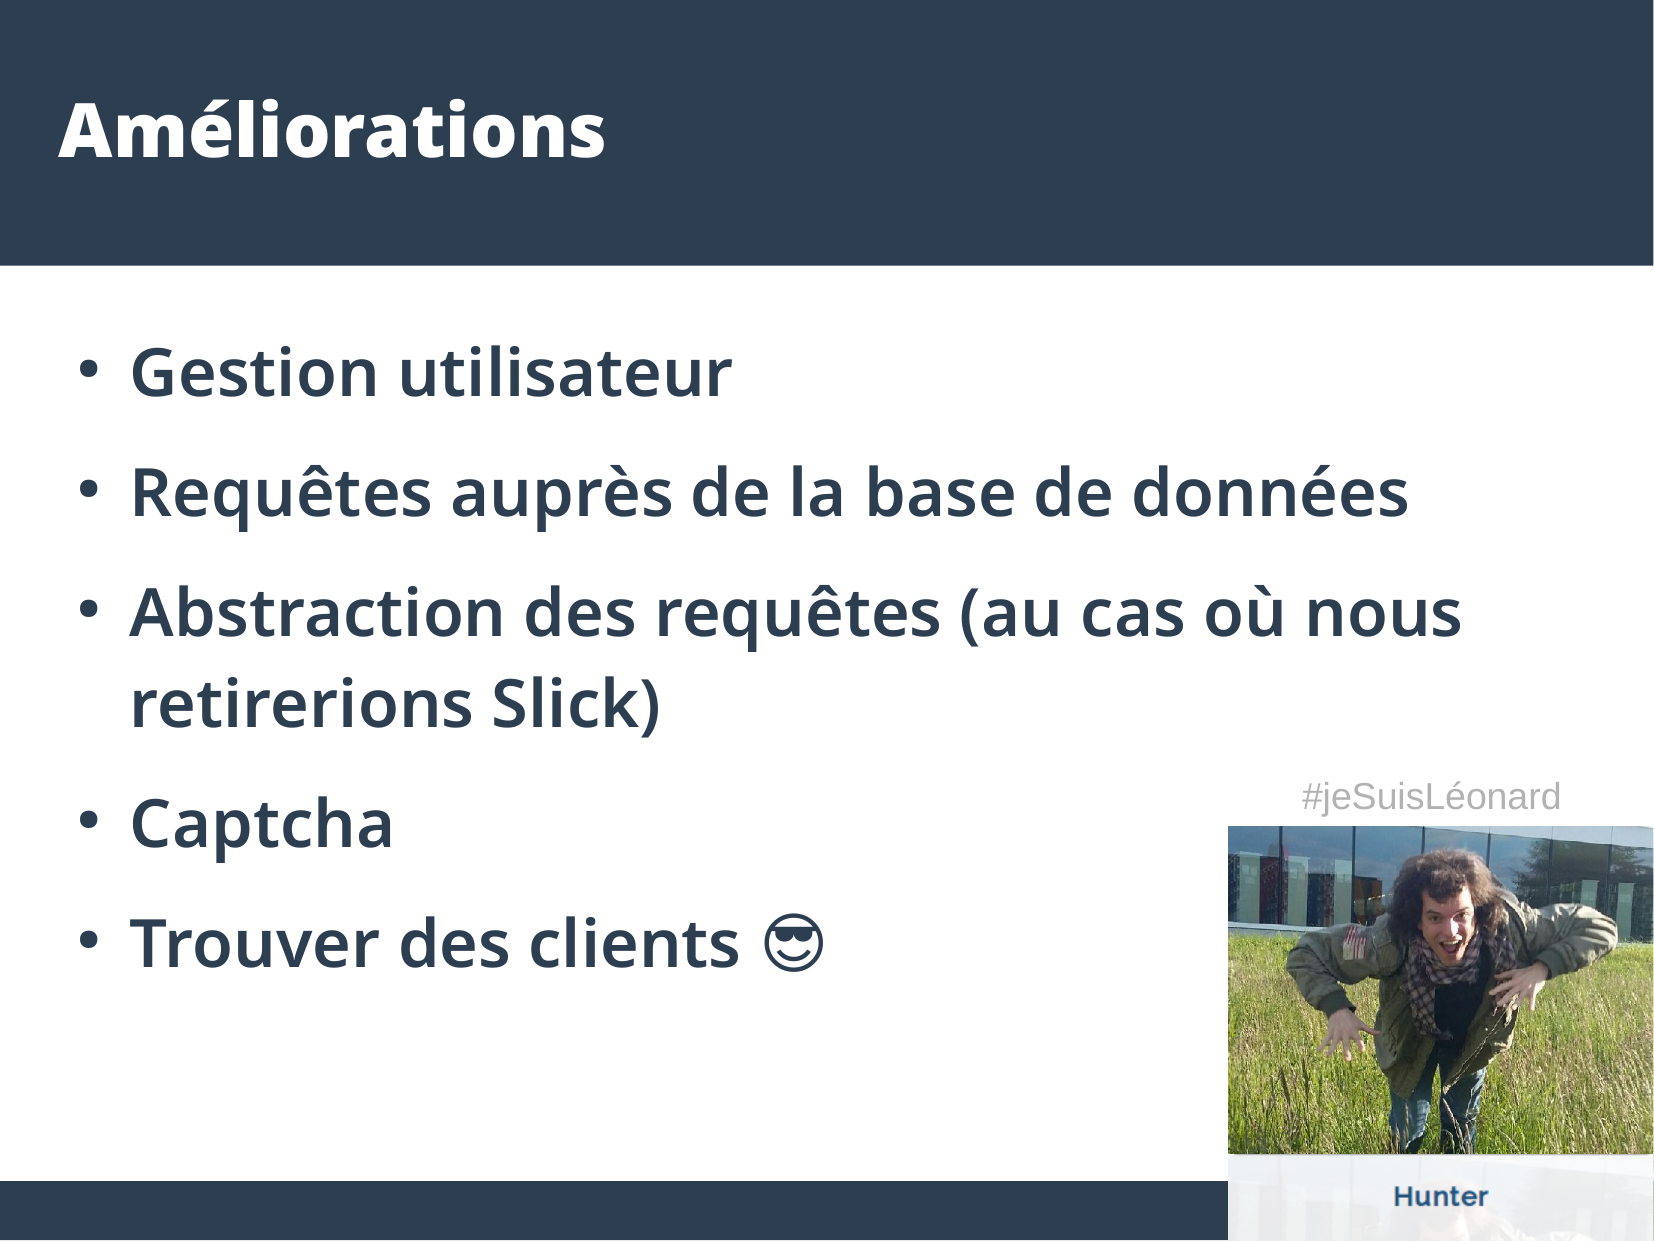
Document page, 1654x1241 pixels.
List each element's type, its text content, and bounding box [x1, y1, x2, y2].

picture [1228, 826, 1654, 1241]
list Gestion utilisateur Requêtes auprès de la base de données Abstraction des requêtes (au cas où nous retirerions Slick) Captcha Trouver des clients 😎 [59, 324, 1595, 1152]
text_box #jeSuisLéonard [1287, 767, 1583, 867]
title Améliorations [59, 49, 1595, 207]
